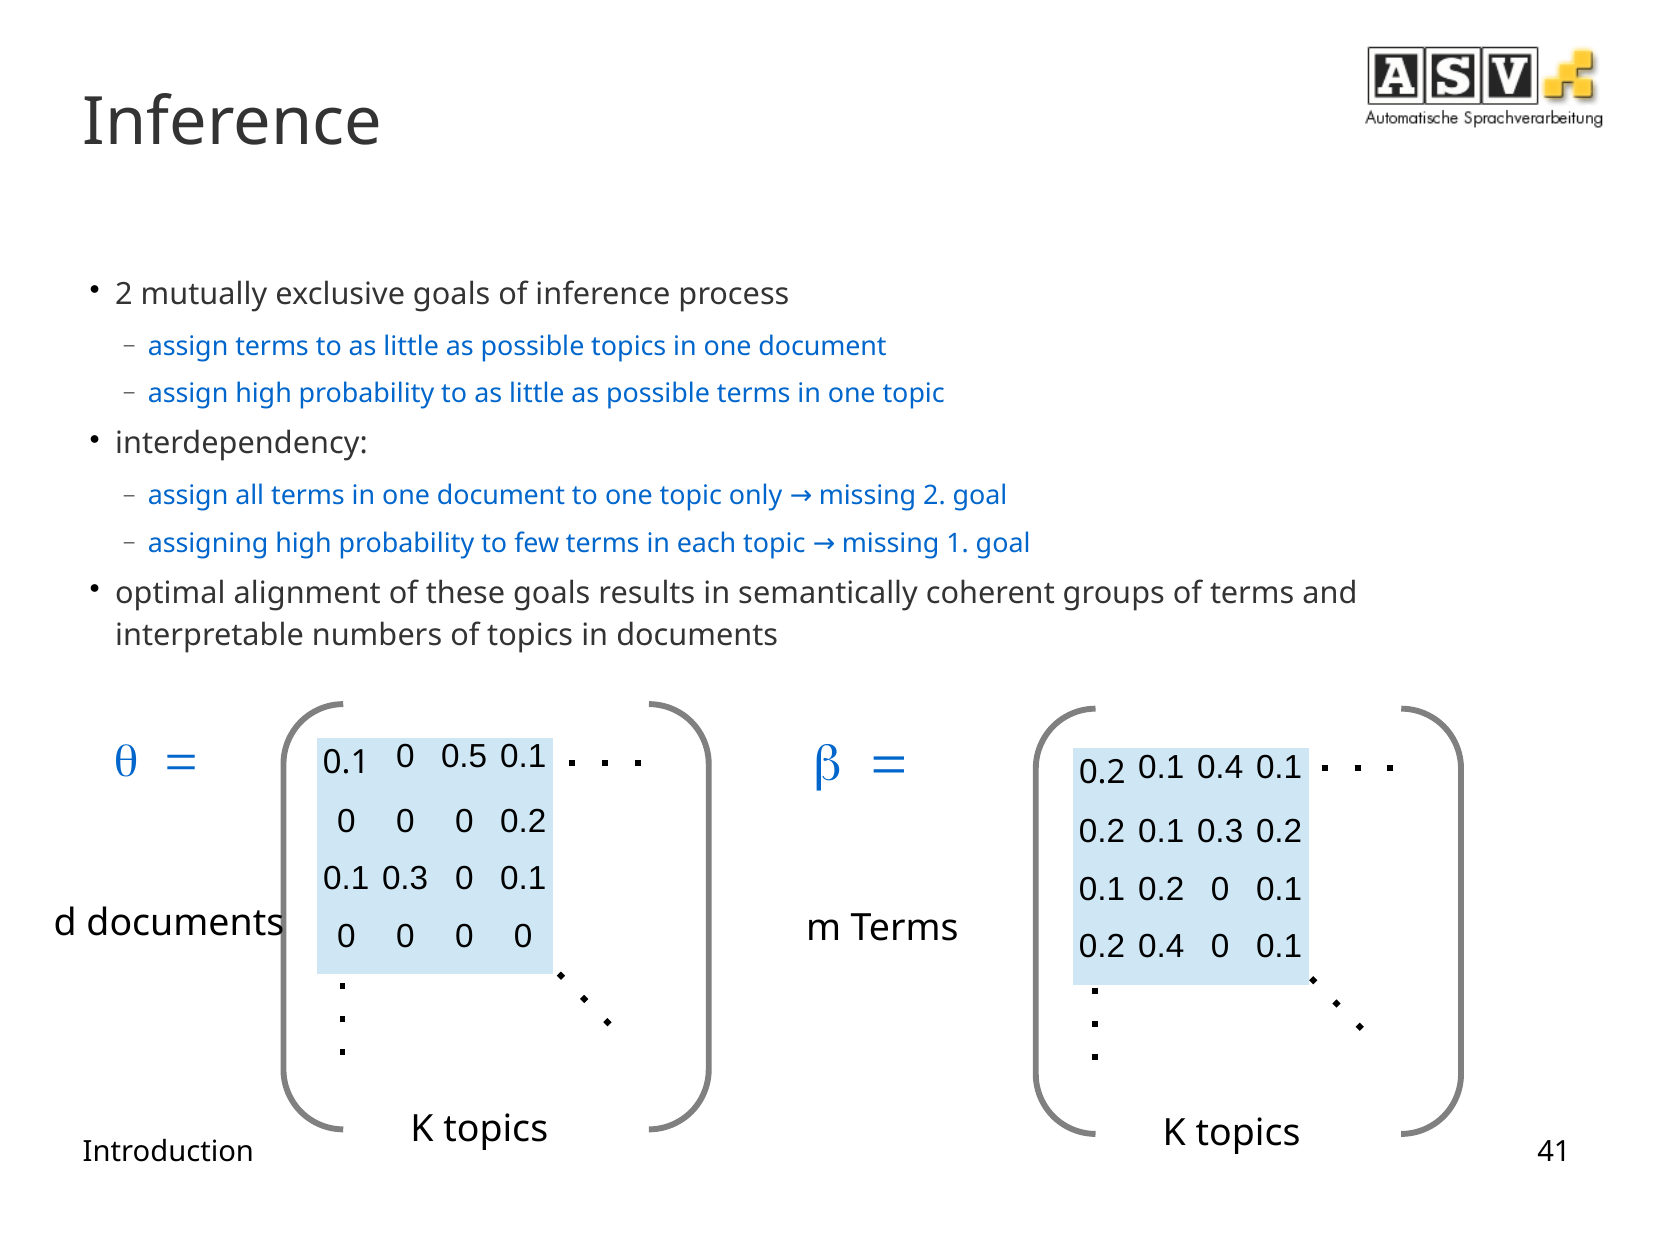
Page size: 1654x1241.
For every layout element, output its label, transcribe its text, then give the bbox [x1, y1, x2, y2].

title Inference [82, 49, 1347, 189]
table_cell 0.2 [1073, 927, 1132, 985]
table_cell 0.1 [1073, 870, 1132, 927]
table_header 0.5 [435, 738, 494, 802]
table_cell 0 [494, 917, 553, 974]
table_cell 0.1 [1132, 813, 1191, 870]
table_cell 0 [317, 917, 376, 974]
list 2 mutually exclusive goals of inference process assign terms to as little as possible topics in one document assign high probability to as little as possible terms in one topic interdependency: assign all terms in one document to one topic only → missing 2. goal assigning high probability to few terms in each topic → missing 1. goal optimal alignment of these goals results in semantically coherent groups of terms and interpretable numbers of topics in documents [82, 271, 1538, 662]
text_box d documents [39, 888, 274, 953]
table_cell 0 [376, 802, 435, 860]
table_cell 0.1 [317, 860, 376, 917]
table_header 0.1 [1250, 748, 1309, 813]
table_header 0.4 [1191, 748, 1250, 813]
table_cell 0 [435, 917, 494, 974]
table_cell 0.2 [1250, 813, 1309, 870]
table_cell 0.2 [1073, 813, 1132, 870]
text_box K topics [395, 1093, 555, 1158]
table_header 0.1 [317, 738, 376, 802]
table_cell 0.1 [494, 860, 553, 917]
table_cell 0 [435, 802, 494, 860]
table_cell 0 [435, 860, 494, 917]
table_cell 0 [1191, 870, 1250, 927]
table_cell 0.4 [1132, 927, 1191, 985]
table_cell 0.1 [1250, 927, 1309, 985]
picture [1364, 43, 1605, 129]
table_cell 0.2 [1132, 870, 1191, 927]
table_cell 0.3 [376, 860, 435, 917]
table_cell 0.2 [494, 802, 553, 860]
table_cell 0 [317, 802, 376, 860]
table_cell 0.1 [1250, 870, 1309, 927]
table_cell 0 [376, 917, 435, 974]
table_header 0.2 [1073, 748, 1132, 813]
table_header 0 [376, 738, 435, 802]
text_box  = [0, 744, 201, 831]
table_header 0.1 [1132, 748, 1191, 813]
text_box β = [720, 744, 923, 831]
text_box K topics [1147, 1098, 1307, 1163]
table_cell 0.3 [1191, 813, 1250, 870]
table_header 0.1 [494, 738, 553, 802]
text_box m Terms [791, 893, 1024, 957]
table_cell 0 [1191, 927, 1250, 985]
